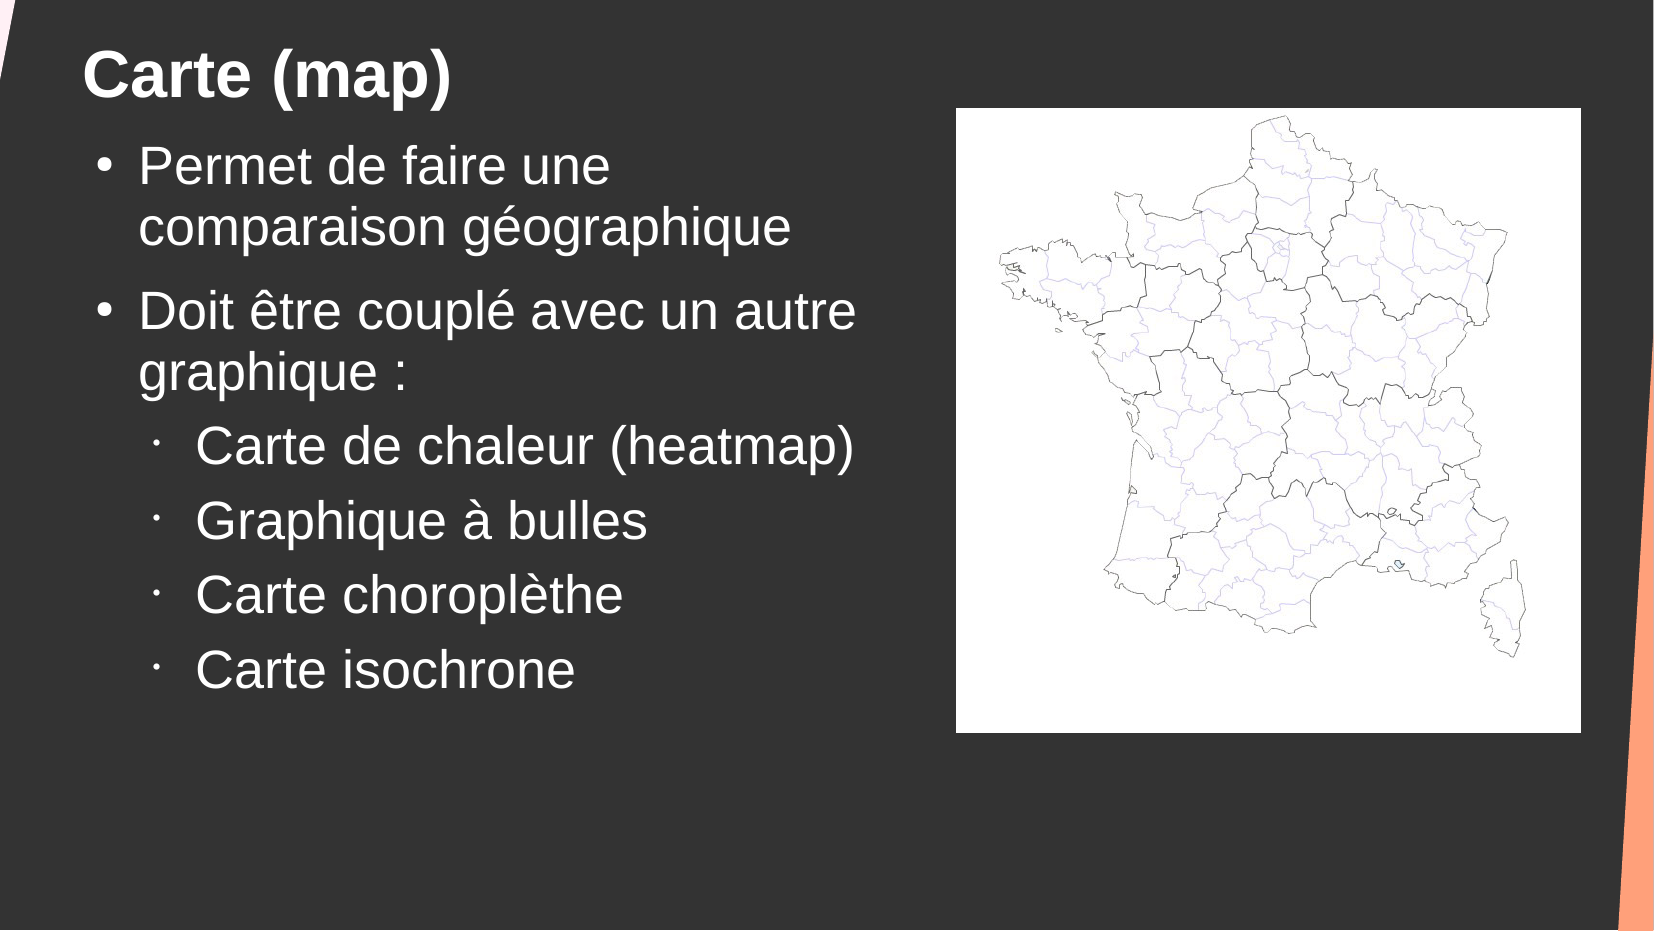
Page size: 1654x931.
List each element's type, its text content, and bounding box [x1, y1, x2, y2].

text_box [0, 0, 16, 80]
list Permet de faire une comparaison géographique Doit être couplé avec un autre graphique : Carte de chaleur (heatmap) Graphique à bulles Carte choroplèthe Carte isochrone [80, 135, 863, 756]
picture [956, 108, 1581, 733]
text_box [1618, 321, 1654, 931]
title Carte (map) [82, 37, 1571, 115]
